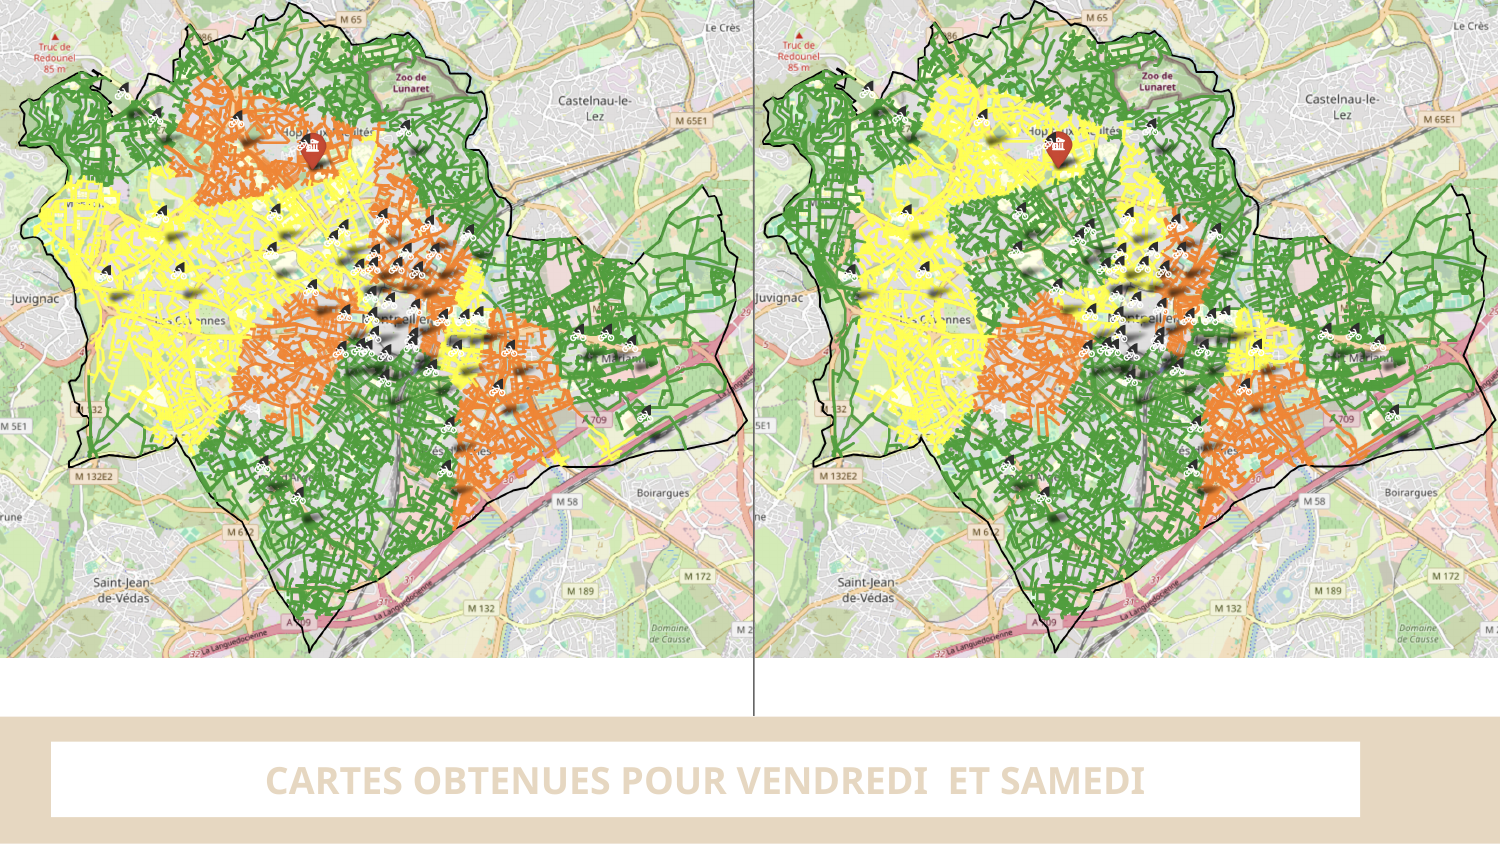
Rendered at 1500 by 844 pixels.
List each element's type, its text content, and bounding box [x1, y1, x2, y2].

picture [755, 0, 1498, 658]
picture [0, 0, 753, 658]
list CARTES OBTENUES POUR VENDREDI ET SAMEDI [51, 741, 1361, 818]
